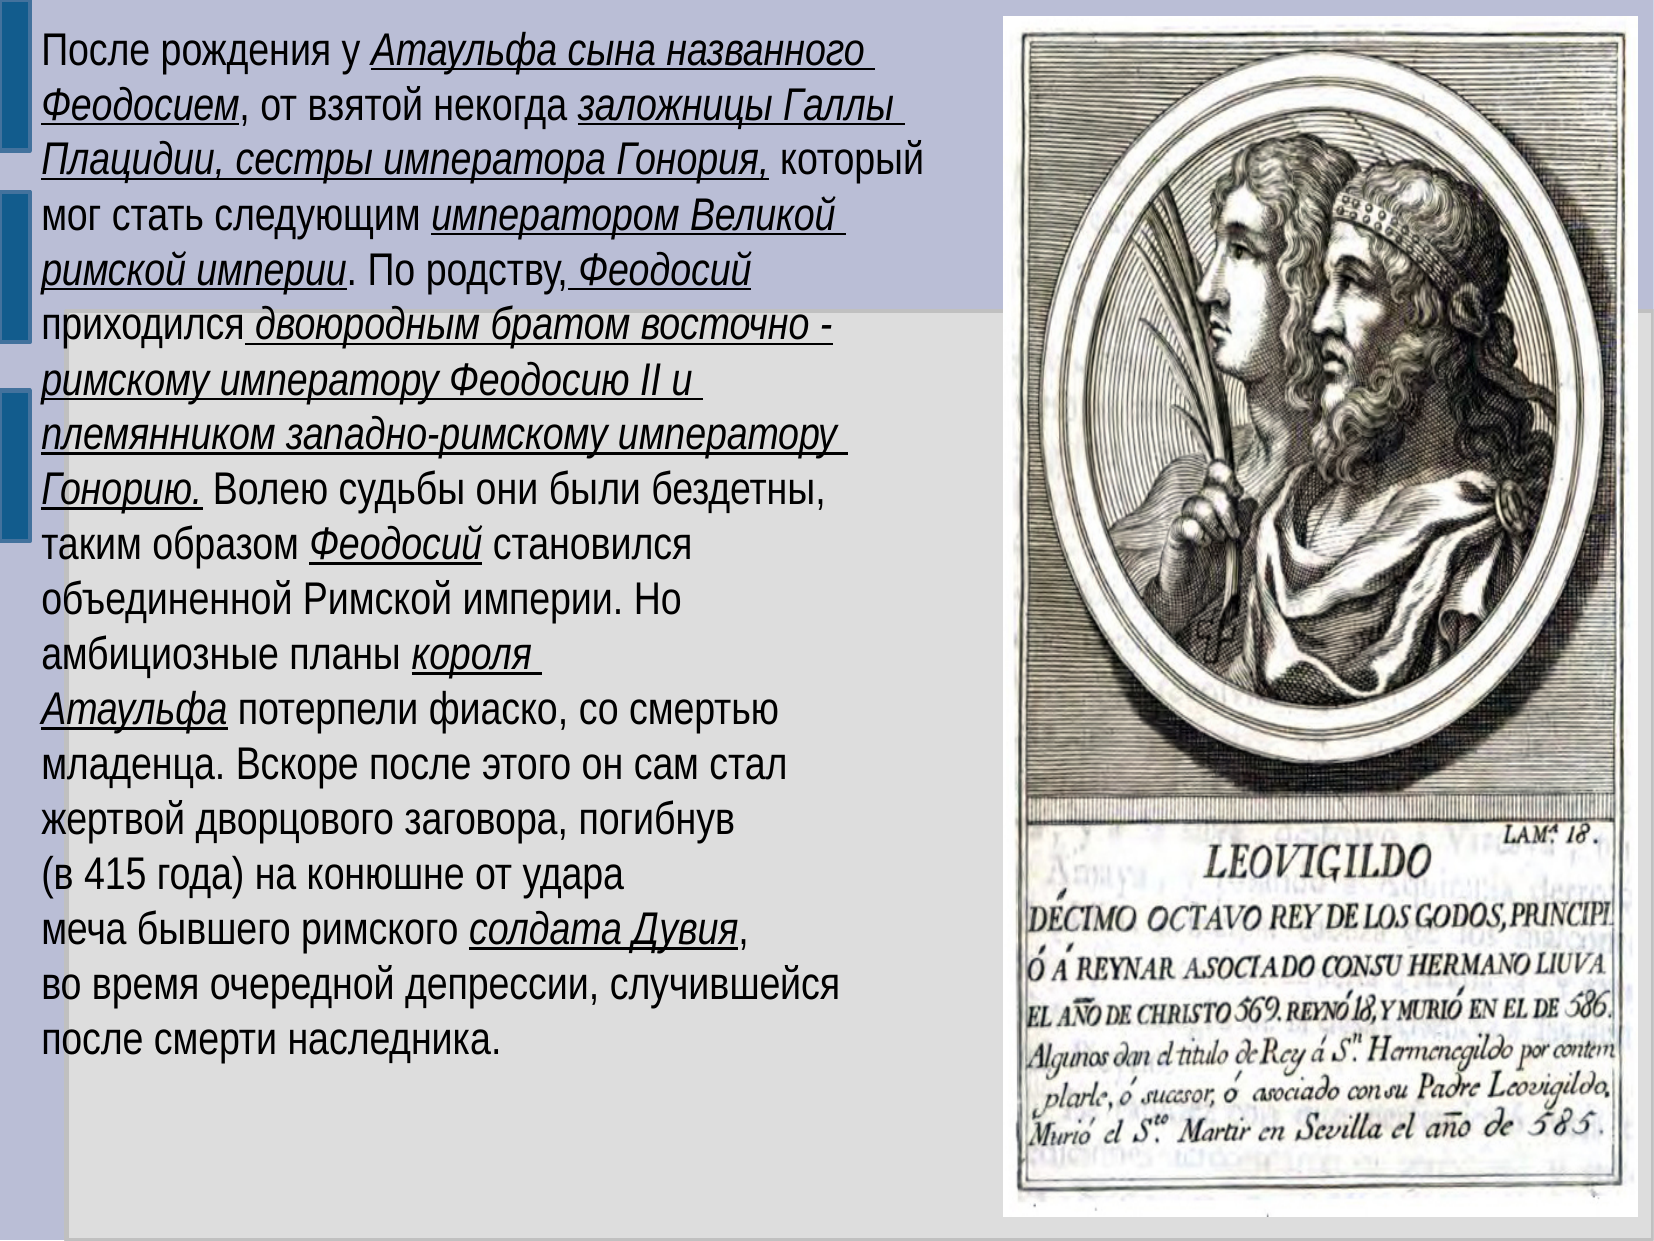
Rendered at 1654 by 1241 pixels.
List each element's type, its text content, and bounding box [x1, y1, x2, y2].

picture [1003, 16, 1638, 1217]
text_box После рождения у Атаульфа сына названного Феодосием, от взятой некогда заложницы Галлы Плацидии, сестры императора Гонория, который мог стать следующим императором Великой римской империи. По родству, Феодосий приходился двоюродным братом восточно - римскому императору Феодосию II и племянником западно-римскому императору Гонорию. Волею судьбы они были бездетны, таким образом Феодосий становился объединенной Римской империи. Но амбициозные планы короля Атаульфа потерпели фиаско, со смертью младенца. Вскоре после этого он сам стал жертвой дворцового заговора, погибнув (в 415 года) на конюшне от удара меча бывшего римского солдата Дувия, во время очередной депрессии, случившейся после смерти наследника. [26, 11, 1654, 1241]
